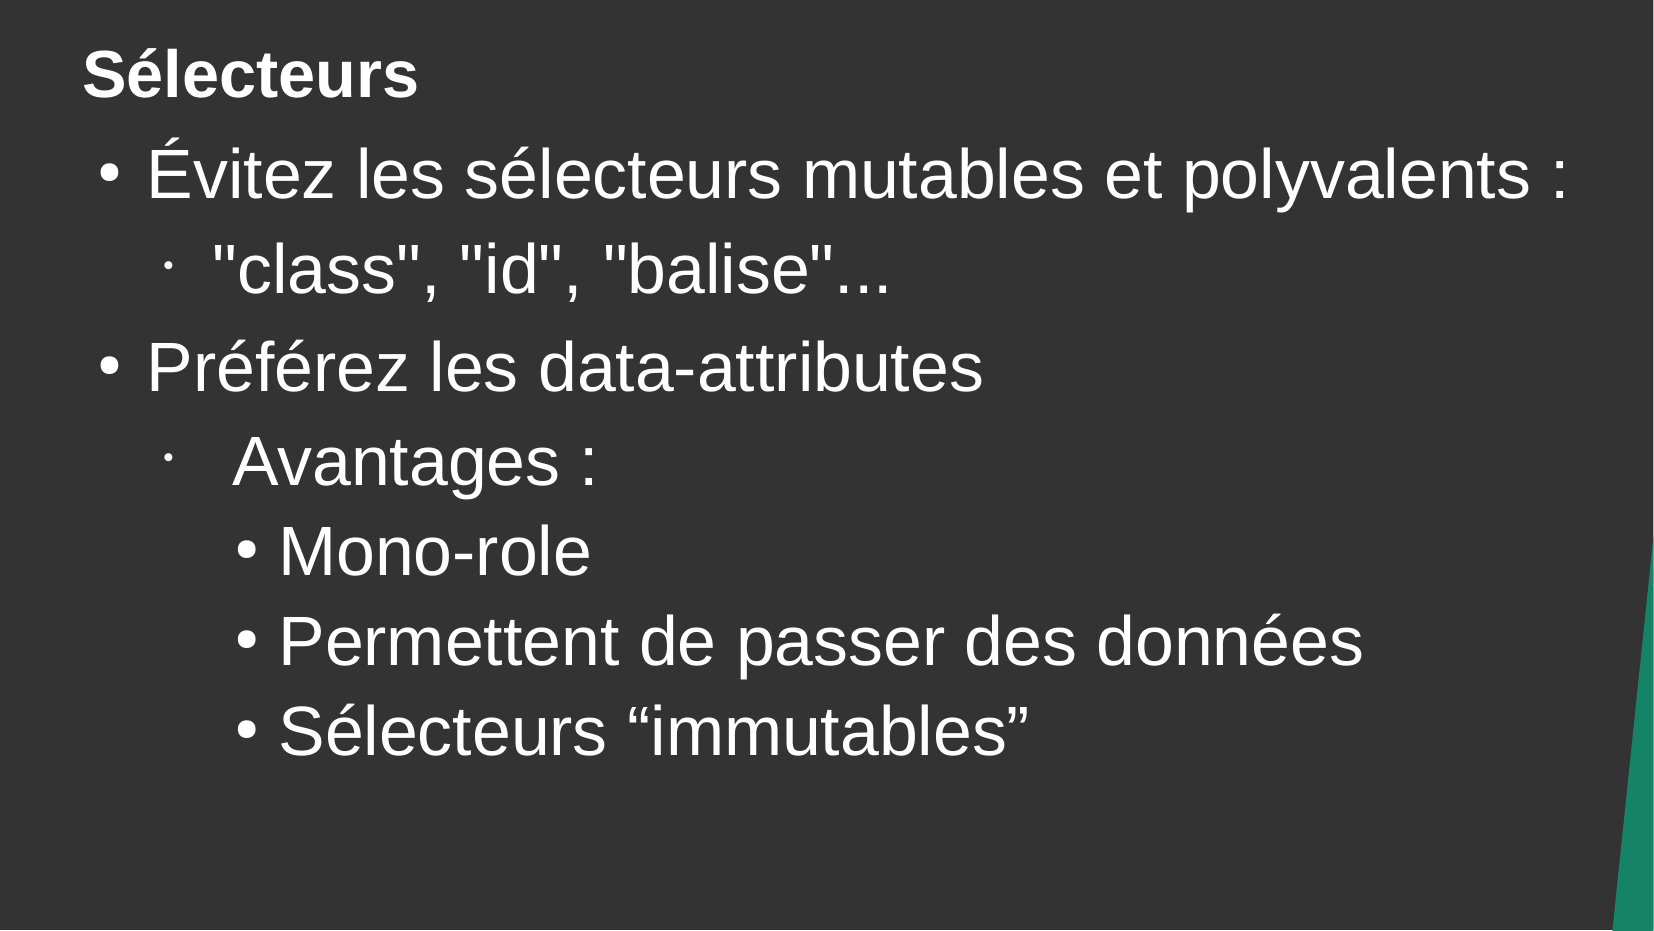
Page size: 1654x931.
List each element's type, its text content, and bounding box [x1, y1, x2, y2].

text_box [1612, 531, 1654, 931]
list Évitez les sélecteurs mutables et polyvalents : "class", "id", "balise"... Préférez les data-attributes Avantages : Mono-role Permettent de passer des données Sélecteurs “immutables” [80, 135, 1583, 827]
title Sélecteurs [82, 37, 799, 114]
